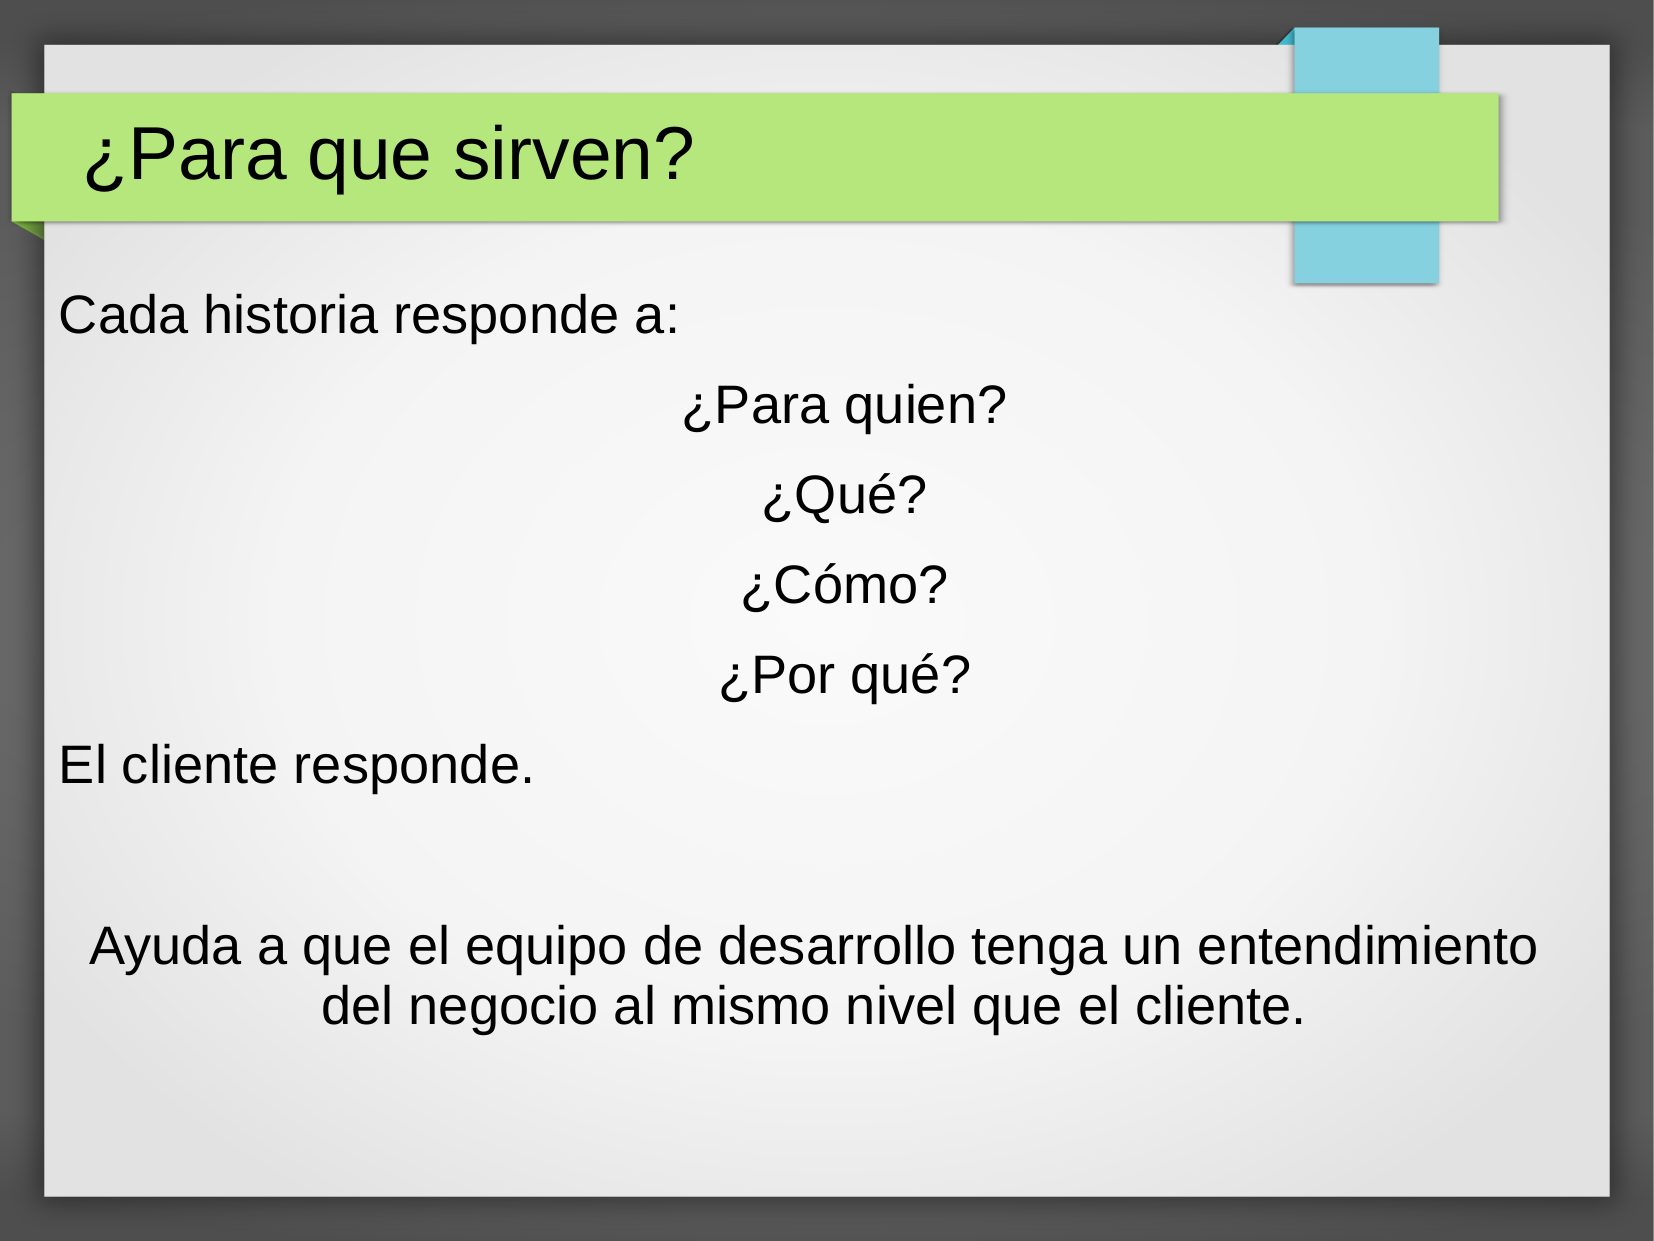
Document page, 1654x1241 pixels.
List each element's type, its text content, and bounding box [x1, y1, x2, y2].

title ¿Para que sirven? [82, 94, 1264, 213]
list Cada historia responde a: ¿Para quien? ¿Qué? ¿Cómo? ¿Por qué? El cliente responde. Ayuda a que el equipo de desarrollo tenga un entendimiento del negocio al mismo nivel que el cliente. [59, 284, 1571, 1170]
picture [0, 0, 1654, 1241]
